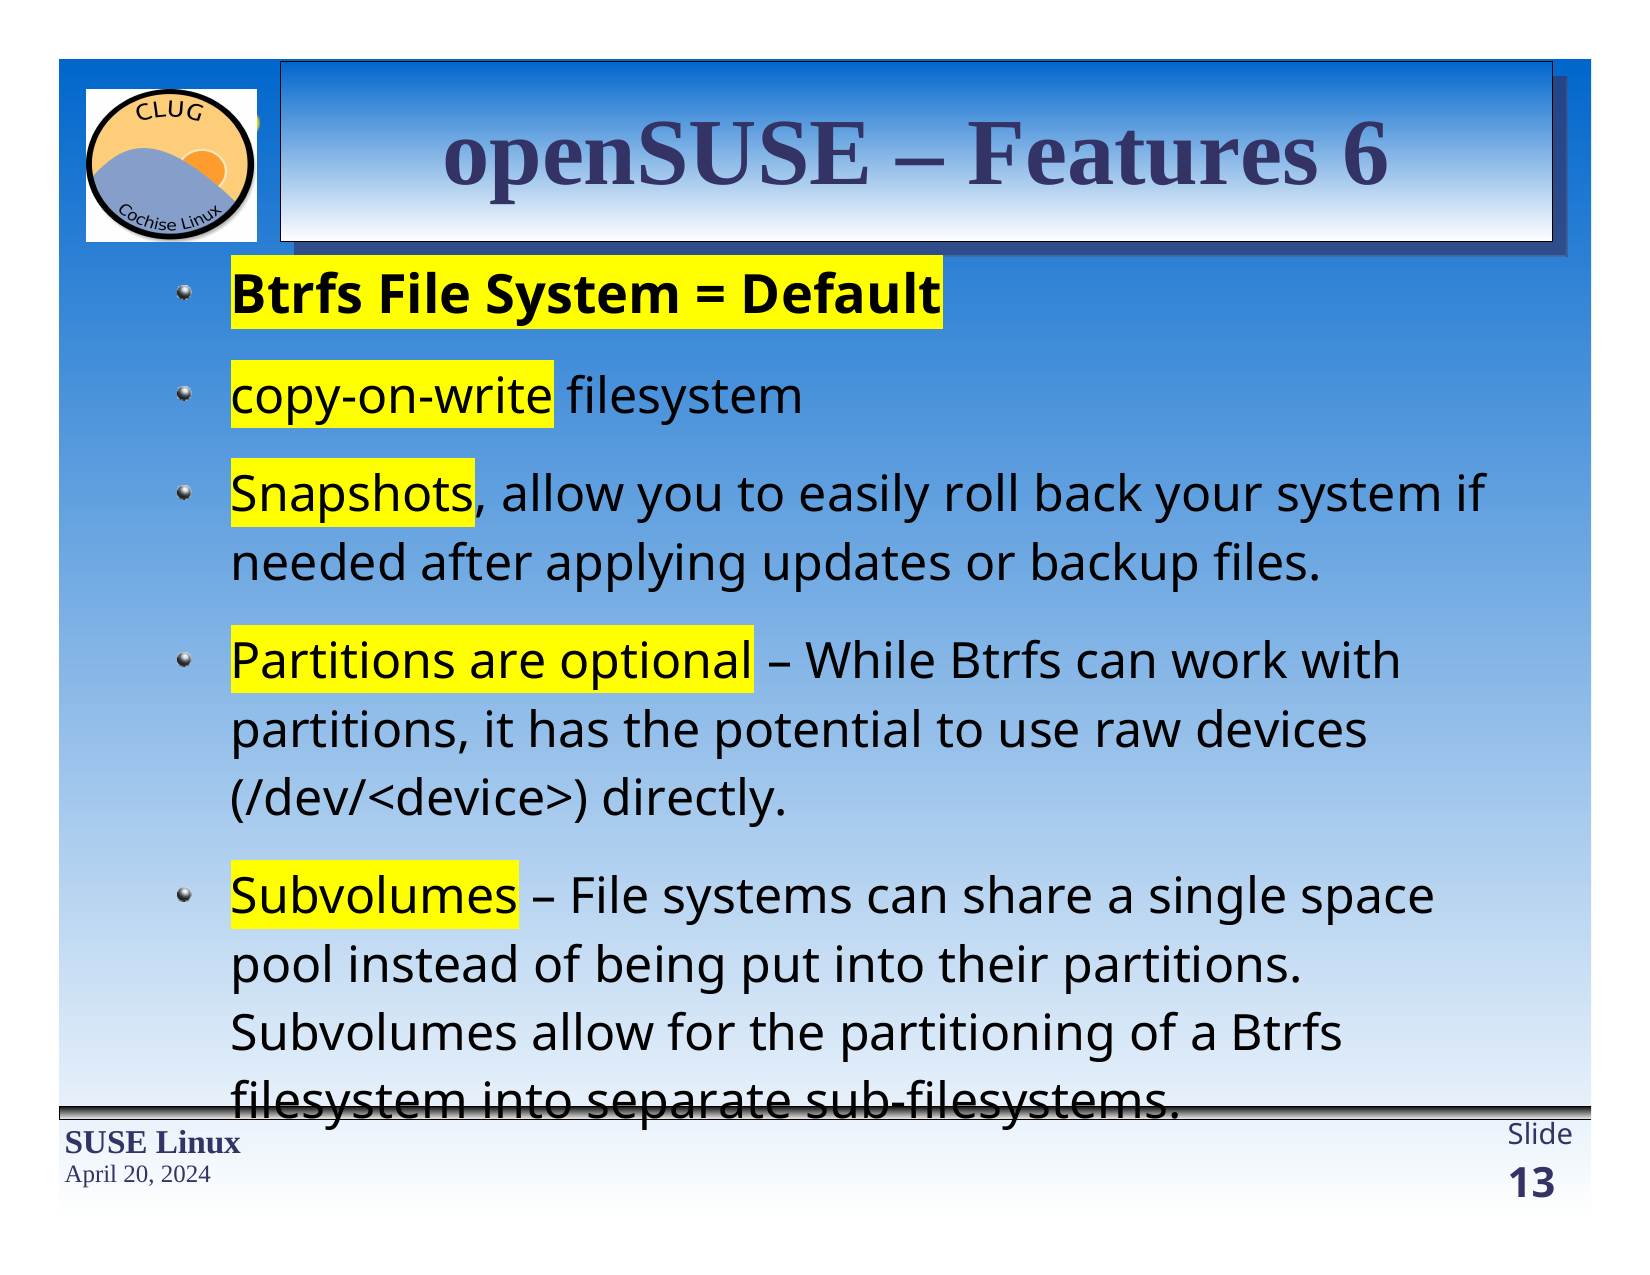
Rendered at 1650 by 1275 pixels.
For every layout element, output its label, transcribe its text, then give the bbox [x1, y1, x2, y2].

list Btrfs File System = Default copy-on-write filesystem Snapshots, allow you to easily roll back your system if needed after applying updates or backup files. Partitions are optional – While Btrfs can work with partitions, it has the potential to use raw devices (/dev/<device>) directly. Subvolumes – File systems can share a single space pool instead of being put into their partitions. Subvolumes allow for the partitioning of a Btrfs filesystem into separate sub-filesystems. [86, 255, 1553, 1095]
title openSUSE – Features 6 [280, 62, 1553, 243]
picture [86, 89, 280, 242]
